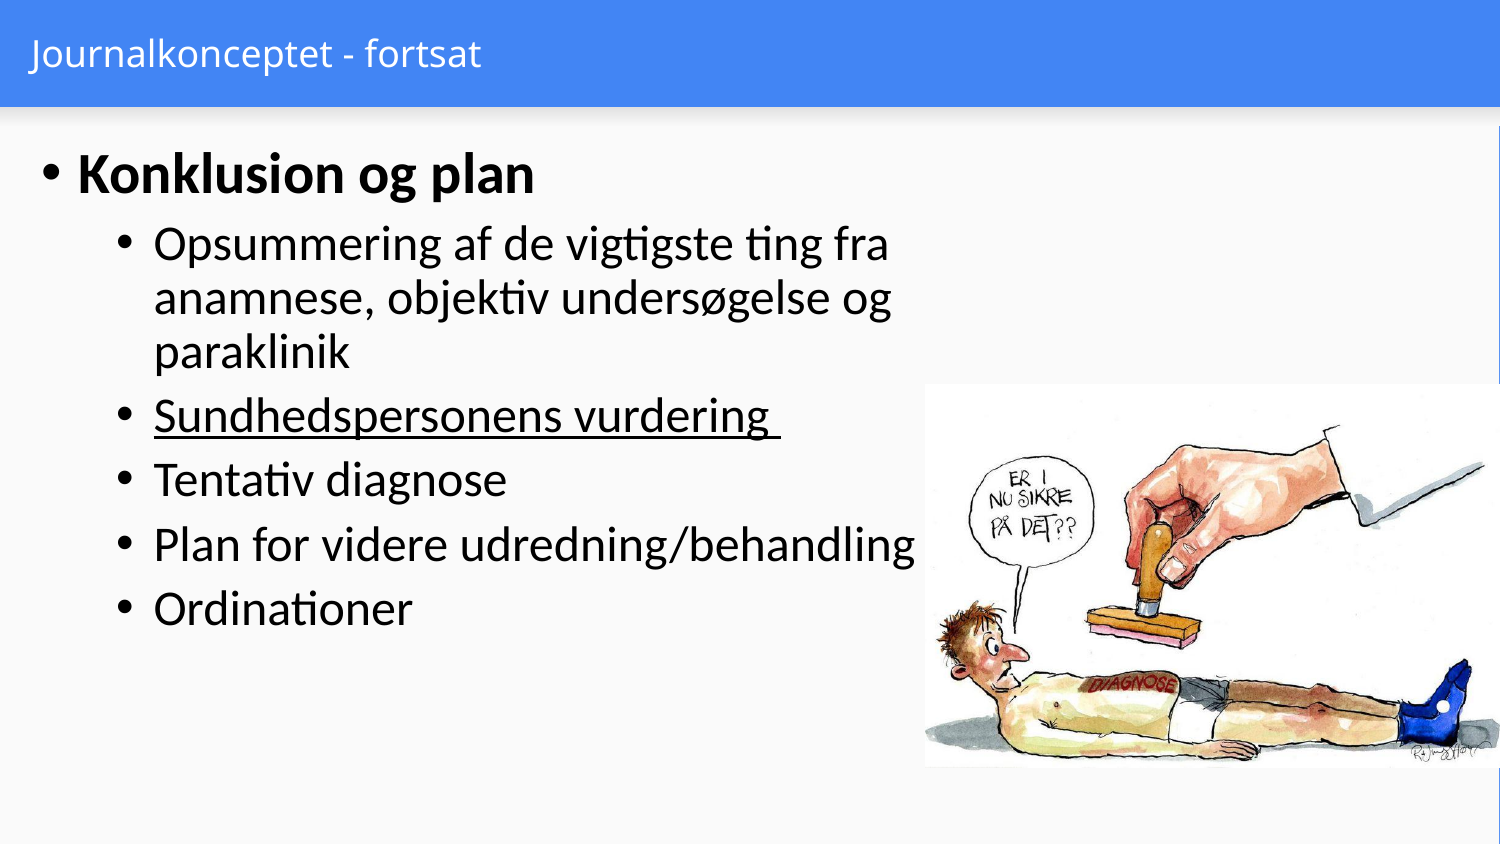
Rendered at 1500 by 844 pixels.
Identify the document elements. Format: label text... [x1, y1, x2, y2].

text_box Konklusion og plan Opsummering af de vigtigste ting fra anamnese, objektiv undersøgelse og paraklinik Sundhedspersonens vurdering Tentativ diagnose Plan for videre udredning/behandling Ordinationer [25, 128, 940, 652]
title Journalkonceptet - fortsat [16, 2, 1464, 102]
picture [925, 384, 1500, 768]
